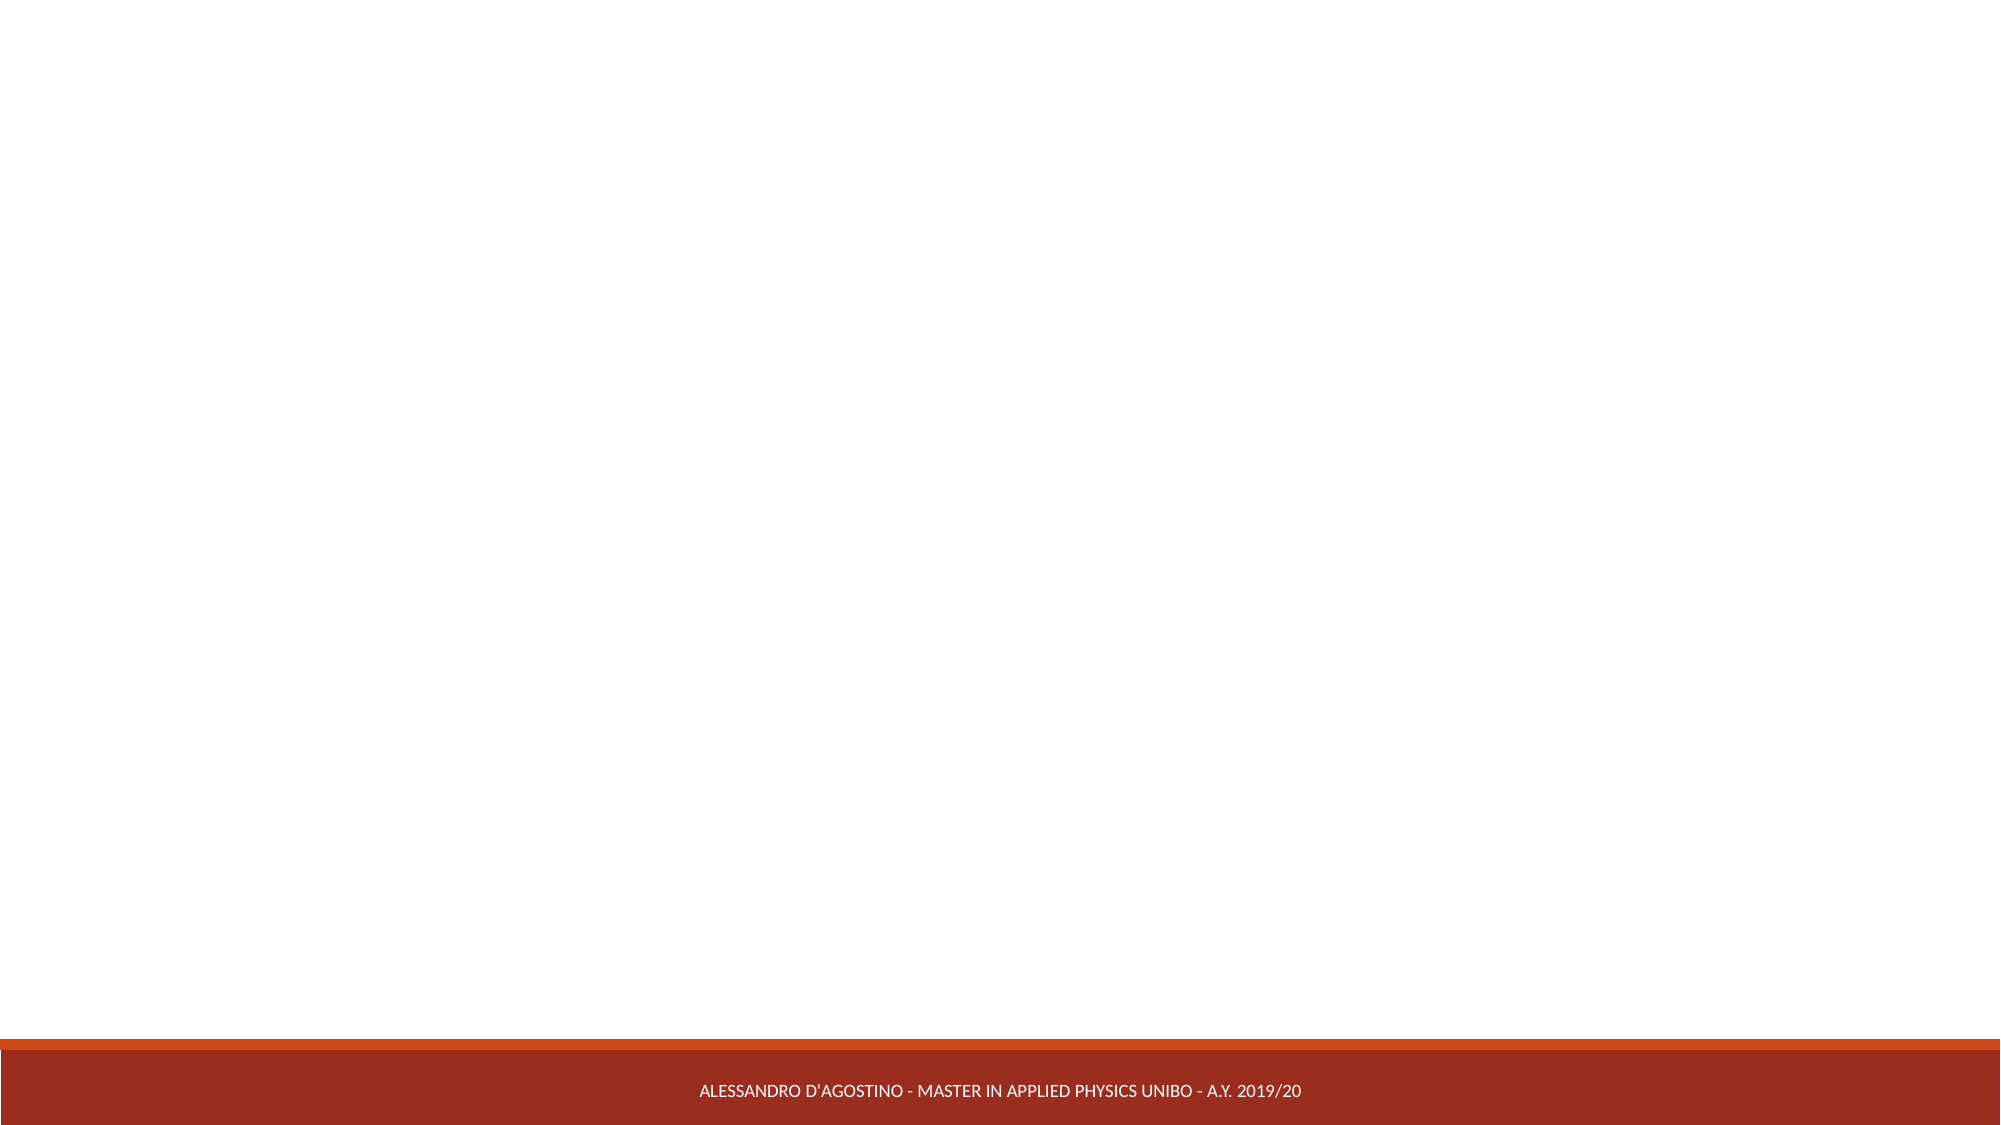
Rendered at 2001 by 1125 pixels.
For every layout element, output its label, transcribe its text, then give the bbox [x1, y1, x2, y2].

text_box Alessandro d'Agostino - Master in Applied Physics UniBo - a.y. 2019/20 [604, 1059, 1396, 1120]
